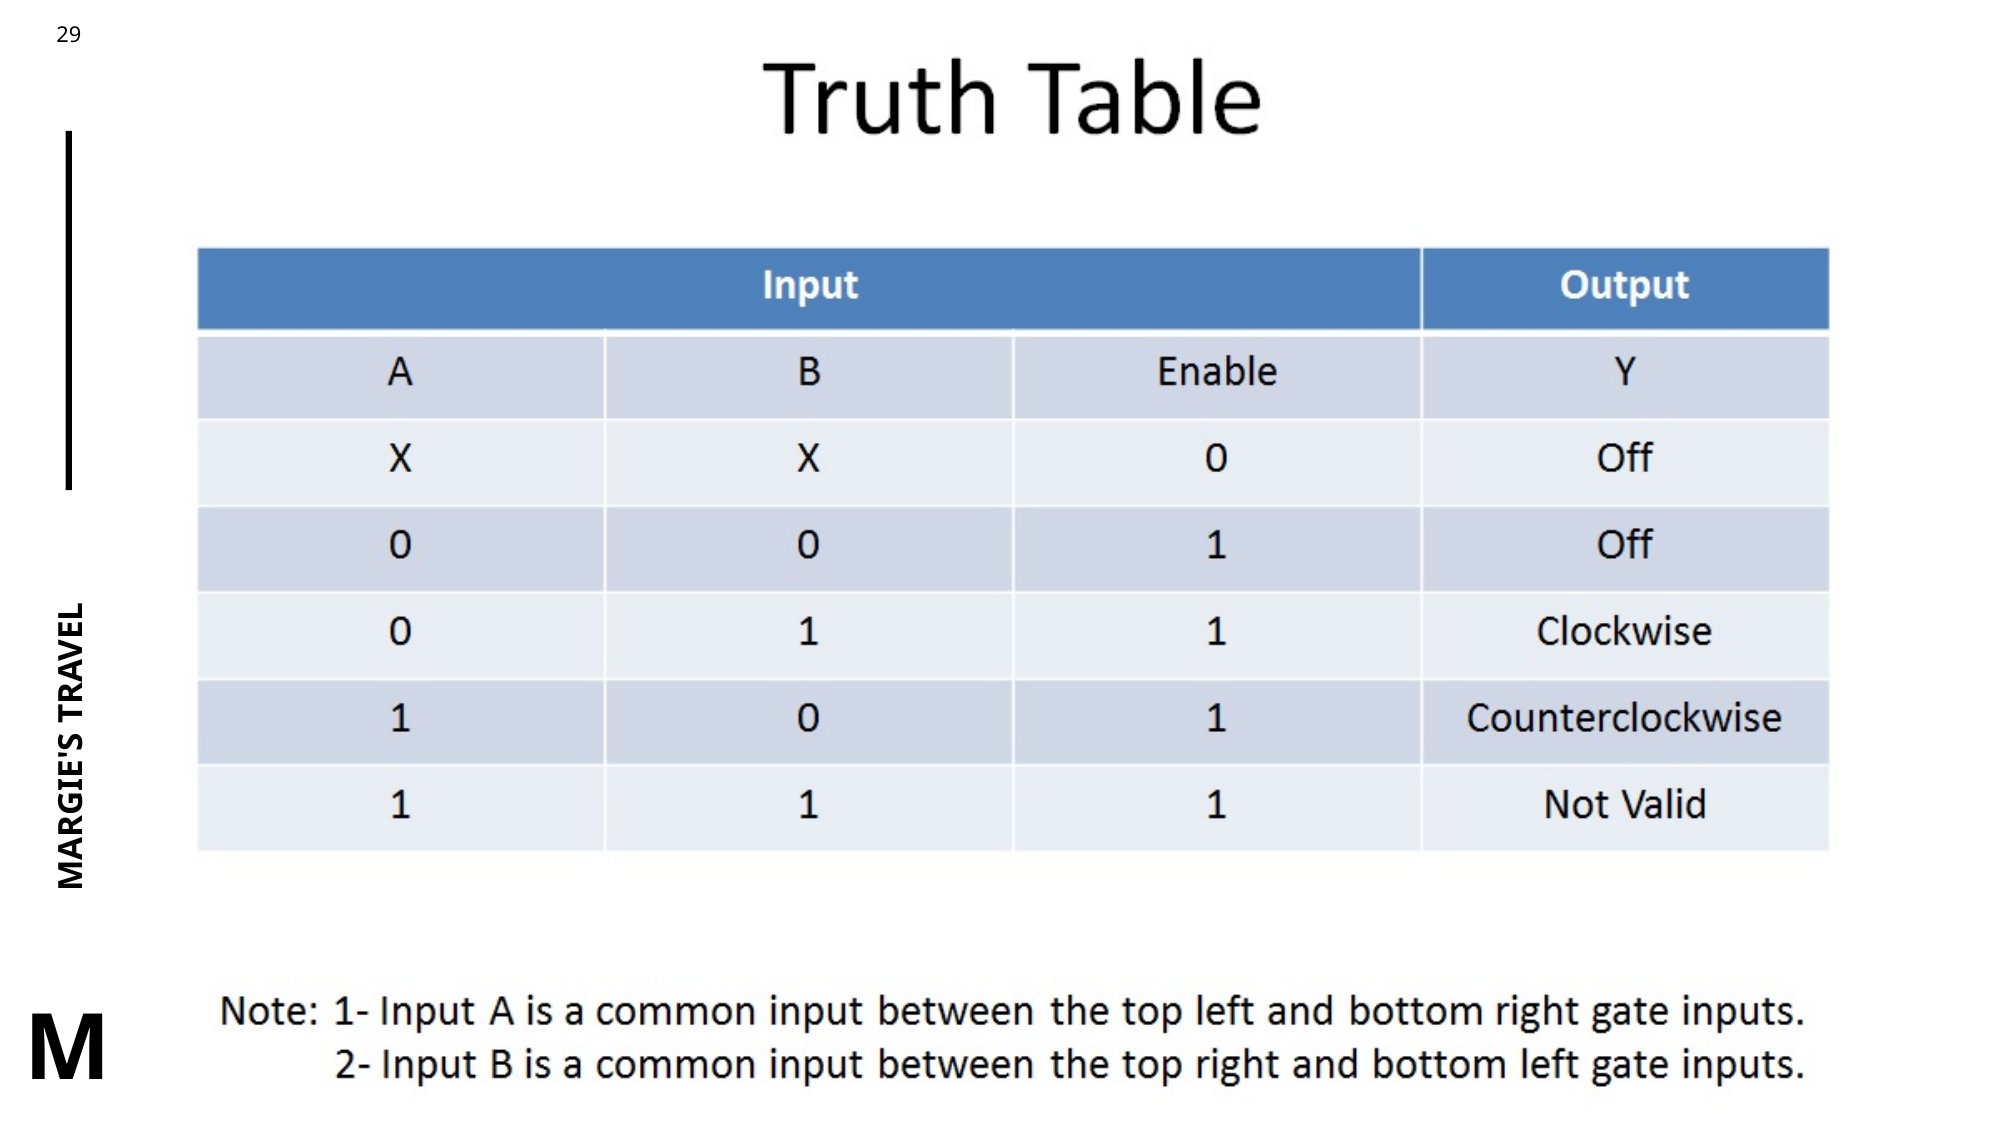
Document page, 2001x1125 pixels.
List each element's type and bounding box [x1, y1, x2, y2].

picture [161, 19, 1903, 1125]
